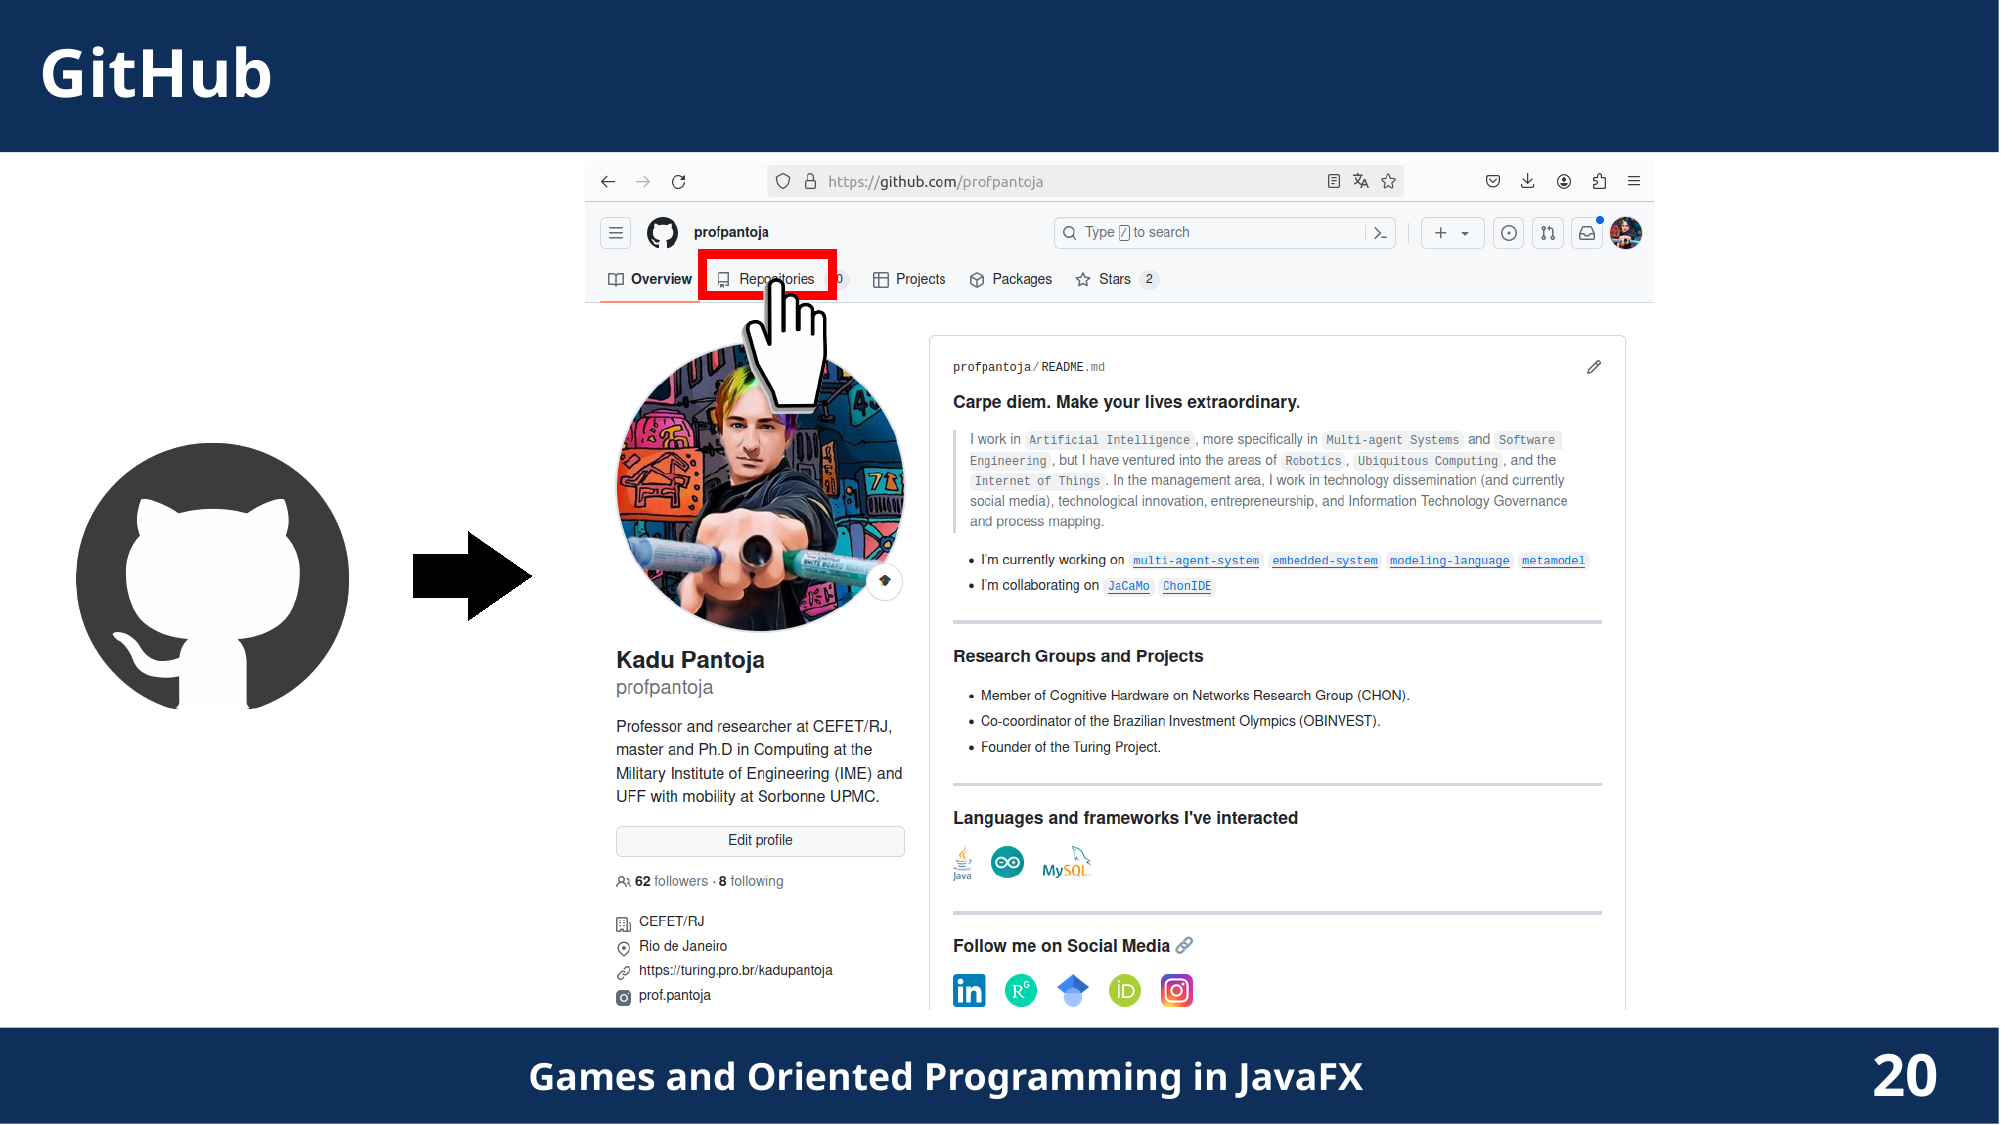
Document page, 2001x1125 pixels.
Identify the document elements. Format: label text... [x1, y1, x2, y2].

picture [585, 161, 1654, 1010]
text_box GitHub [25, 23, 1999, 119]
text_box [413, 531, 532, 621]
picture [76, 442, 350, 709]
